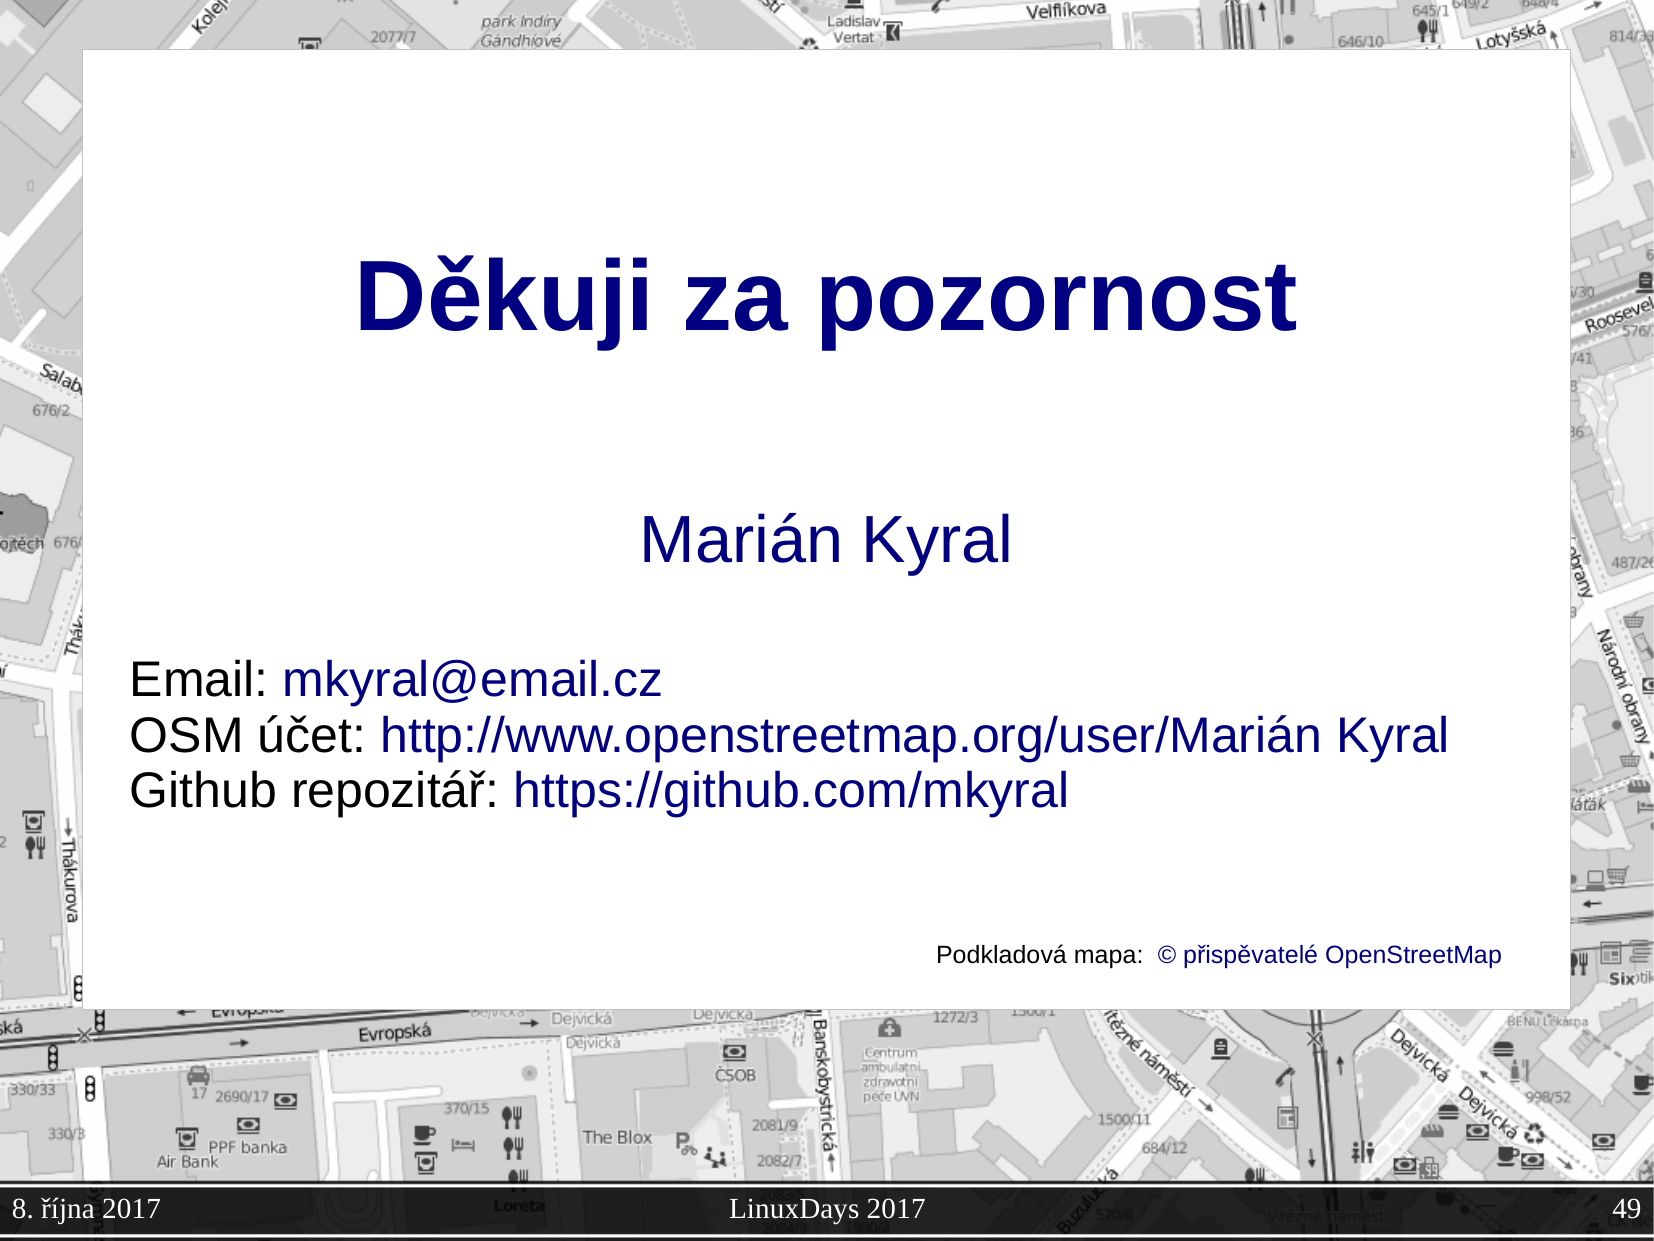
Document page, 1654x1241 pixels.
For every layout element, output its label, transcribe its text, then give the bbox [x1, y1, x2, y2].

picture [0, 0, 1654, 1241]
subtitle Děkuji za pozornost Marián Kyral Email: mkyral@email.cz OSM účet: http://www.openstreetmap.org/user/Marián Kyral Github repozitář: https://github.com/mkyral [82, 49, 1571, 1010]
text_box Podkladová mapa: © přispěvatelé OpenStreetMap [921, 933, 1560, 984]
